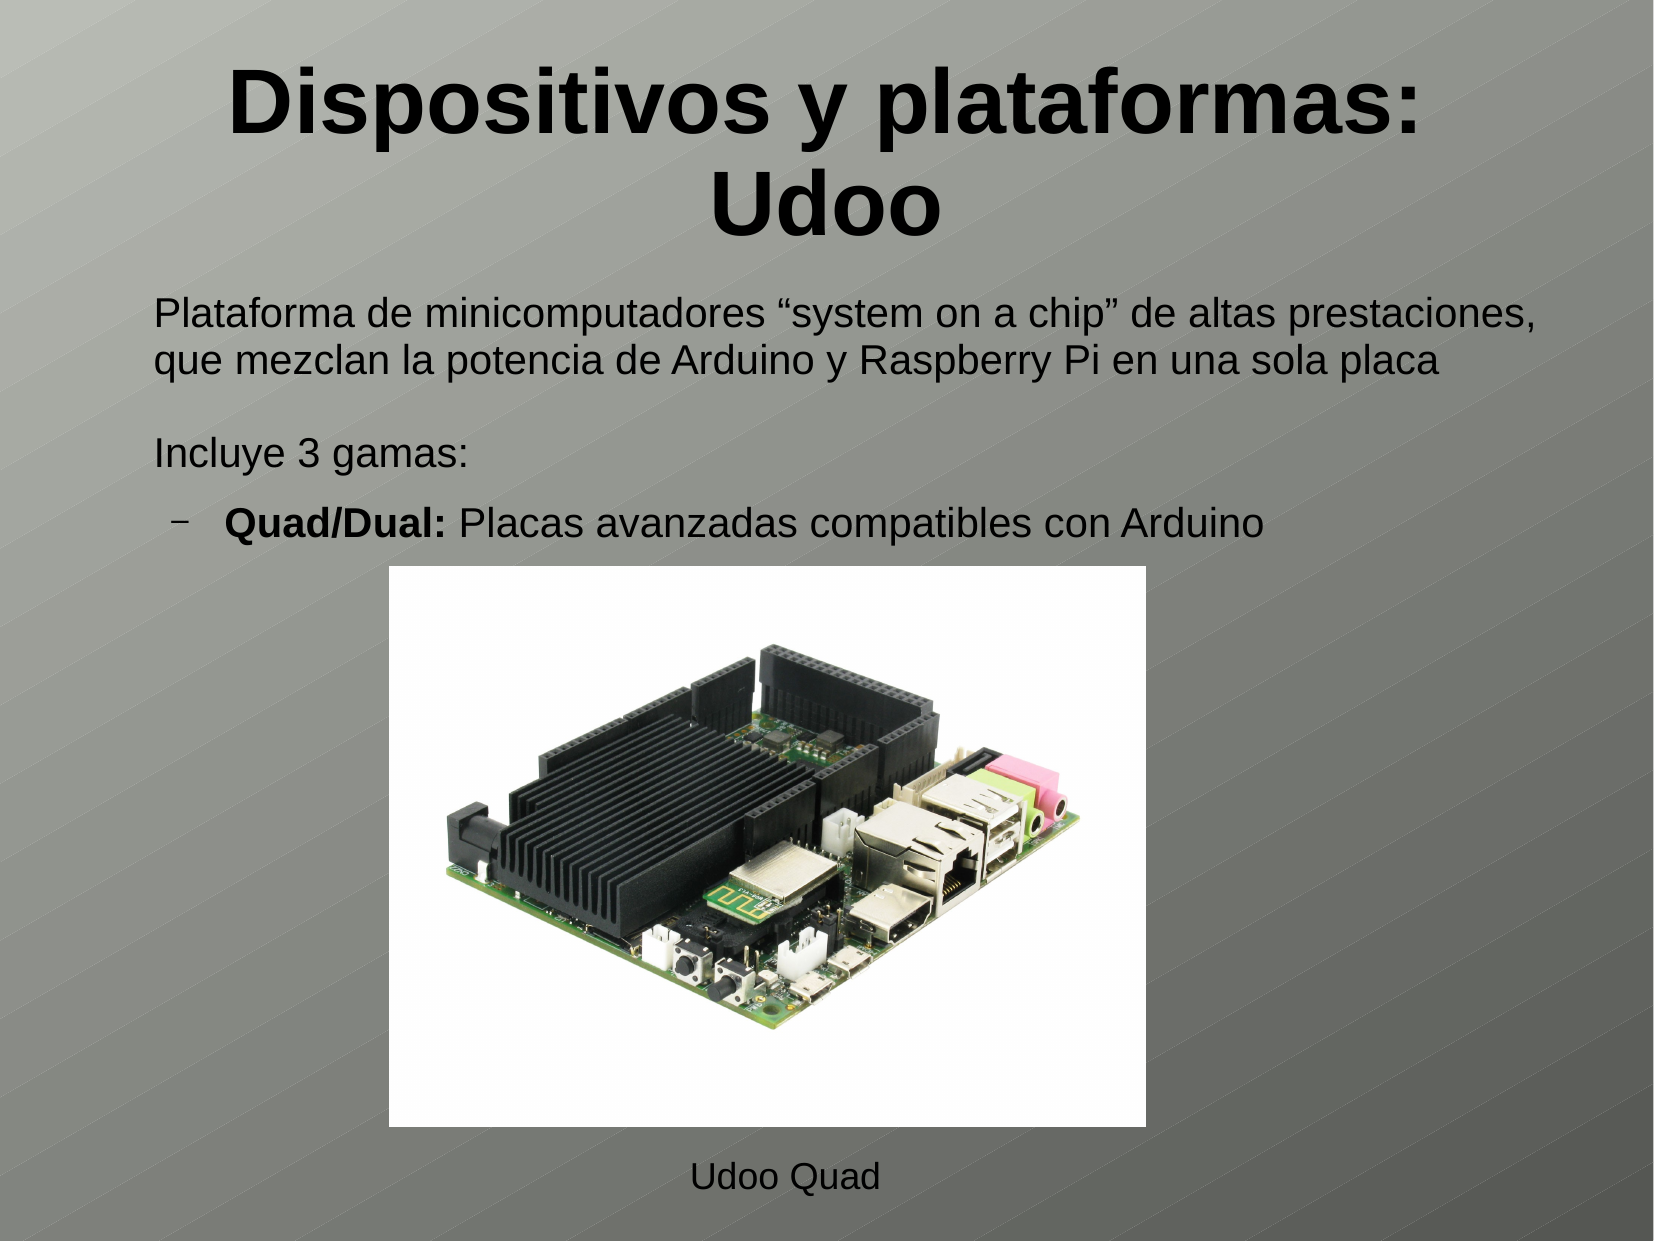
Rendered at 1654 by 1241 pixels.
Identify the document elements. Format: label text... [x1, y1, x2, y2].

picture [389, 566, 1146, 1127]
list Plataforma de minicomputadores “system on a chip” de altas prestaciones, que mezclan la potencia de Arduino y Raspberry Pi en una sola placa Incluye 3 gamas: Quad/Dual: Placas avanzadas compatibles con Arduino [82, 290, 1571, 1182]
title Dispositivos y plataformas: Udoo [82, 49, 1571, 257]
text_box Udoo Quad [425, 1147, 1146, 1205]
